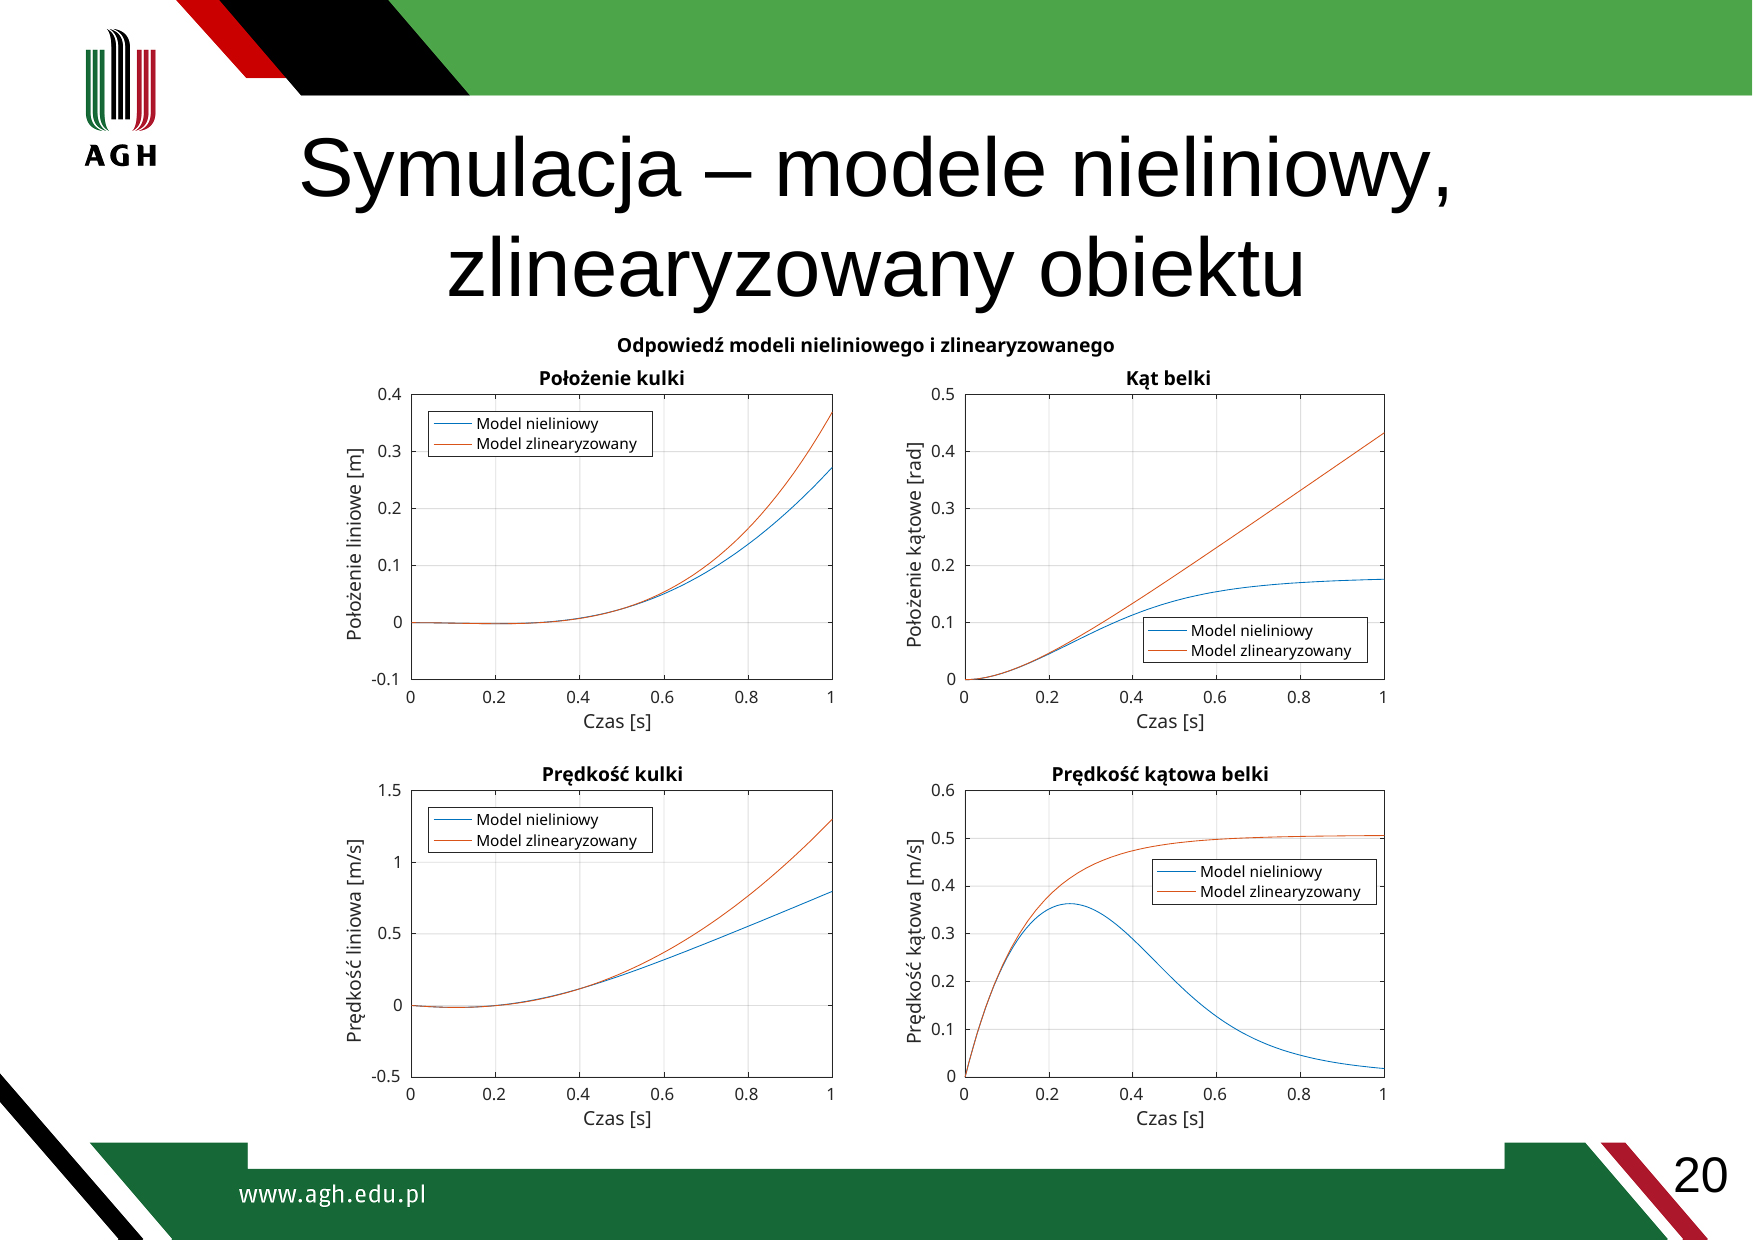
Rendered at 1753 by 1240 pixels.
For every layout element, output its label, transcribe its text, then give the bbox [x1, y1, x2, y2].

picture [0, 0, 1753, 1240]
title Symulacja – modele nieliniowy, zlinearyzowany obiektu [131, 105, 1622, 323]
